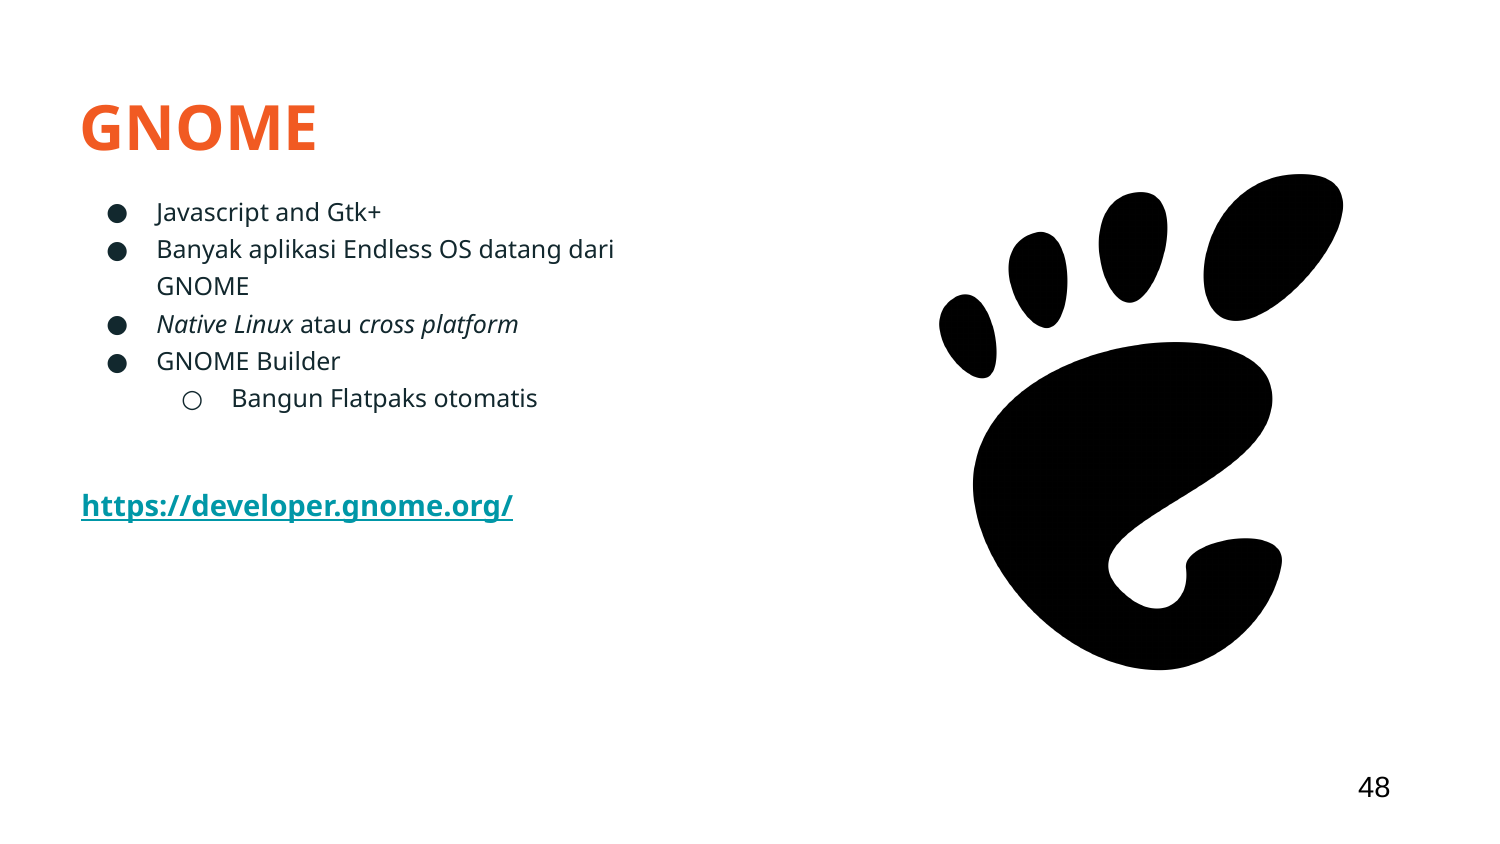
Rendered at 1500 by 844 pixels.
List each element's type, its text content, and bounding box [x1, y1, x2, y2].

slide_number <number> [1343, 753, 1434, 818]
picture [880, 161, 1402, 683]
title GNOME [64, 72, 614, 167]
list Javascript and Gtk+ Banyak aplikasi Endless OS datang dari GNOME Native Linux atau cross platform GNOME Builder Bangun Flatpaks otomatis https://developer.gnome.org/ [66, 181, 722, 742]
